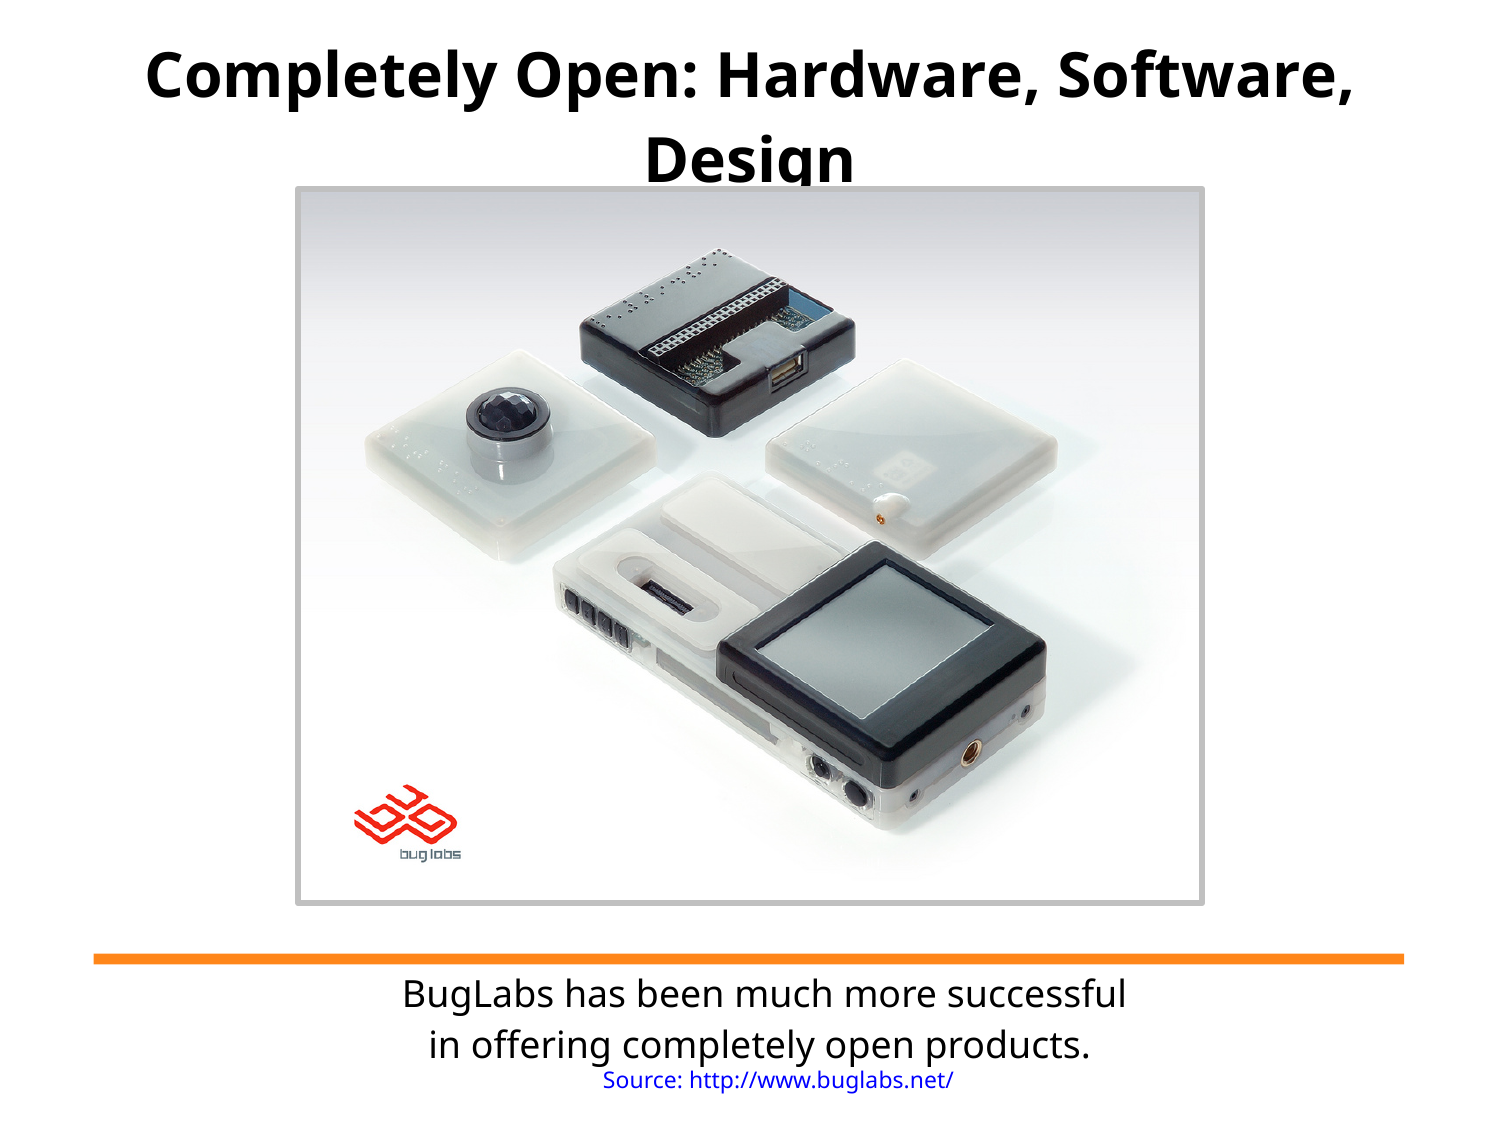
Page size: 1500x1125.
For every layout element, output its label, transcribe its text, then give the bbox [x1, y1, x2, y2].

text_box Source: http://www.buglabs.net/ [588, 1056, 912, 1098]
picture [0, 0, 1500, 1125]
title Completely Open: Hardware, Software, Design [75, 44, 1426, 188]
text_box BugLabs has been much more successful in offering completely open products. [382, 960, 1148, 1064]
